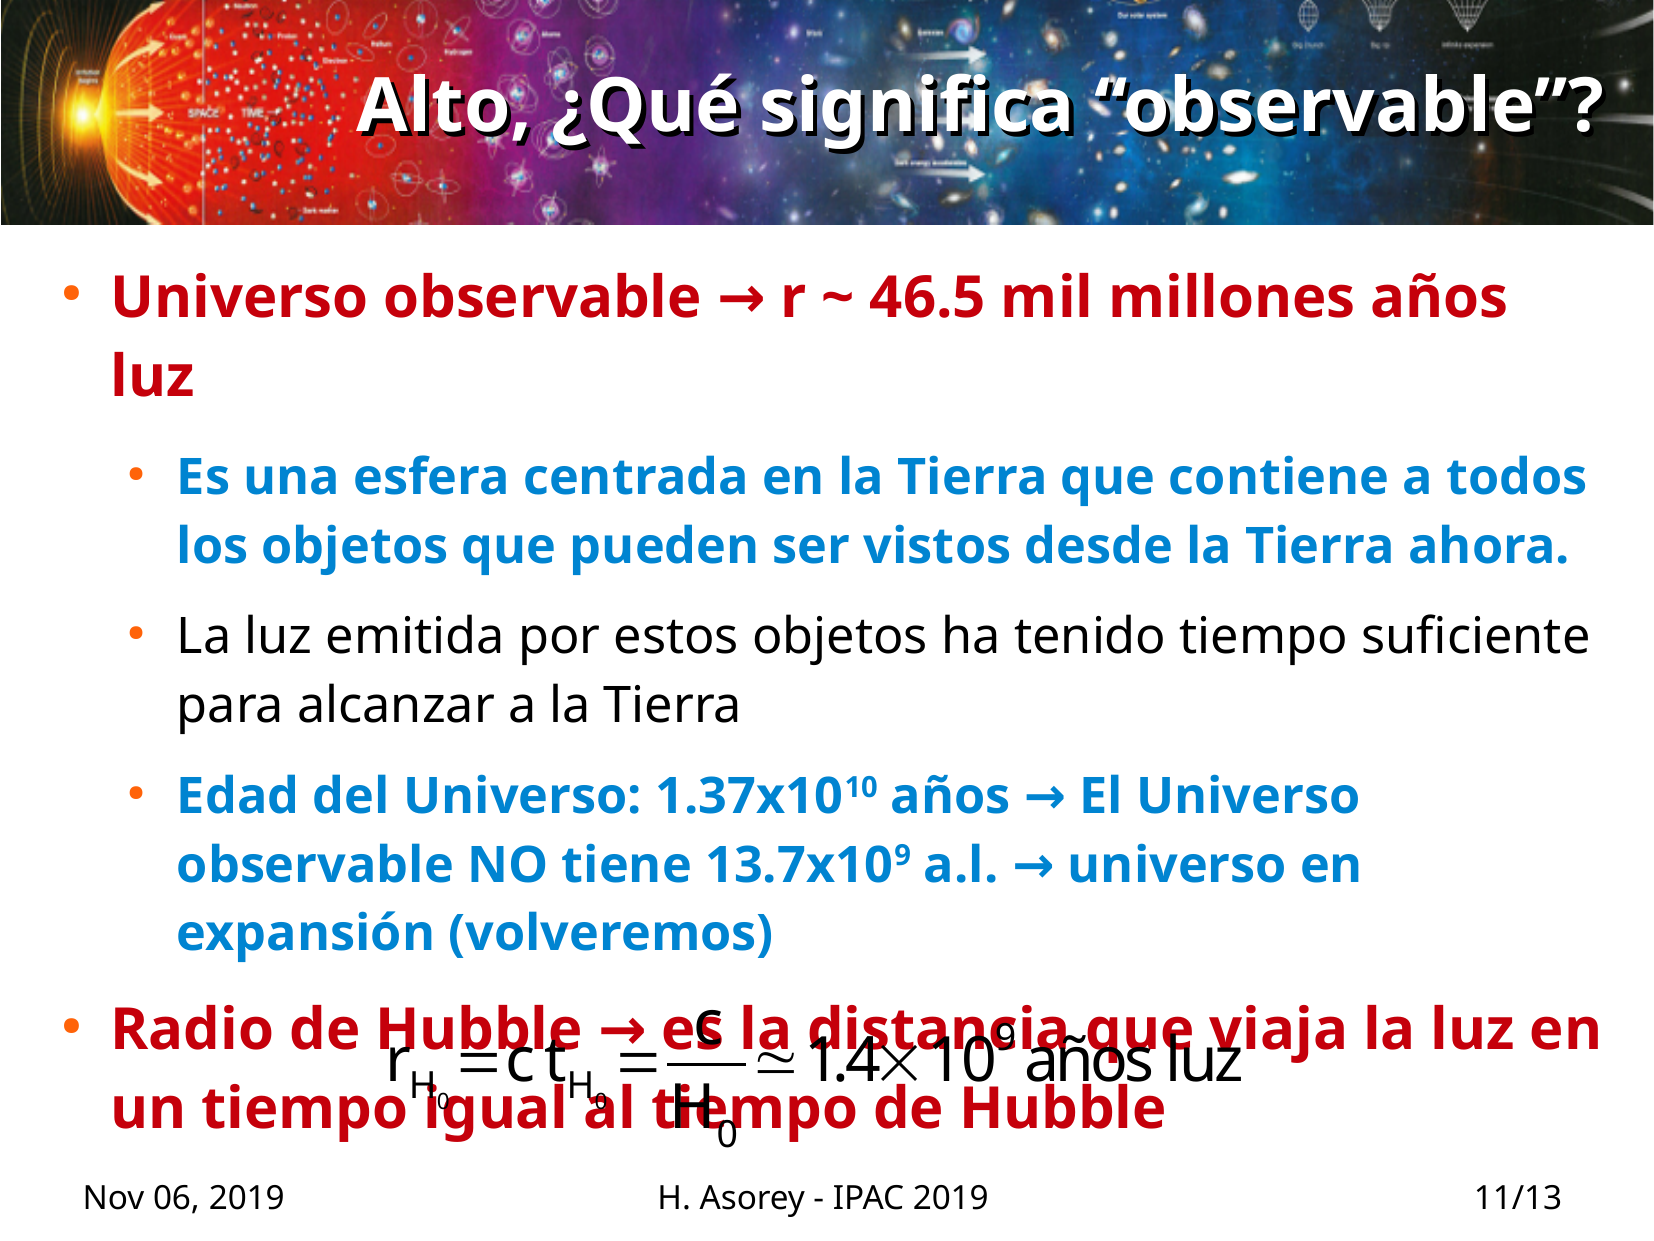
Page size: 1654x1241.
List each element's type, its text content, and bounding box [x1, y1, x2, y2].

list Universo observable → r ~ 46.5 mil millones años luz Es una esfera centrada en la Tierra que contiene a todos los objetos que pueden ser vistos desde la Tierra ahora. La luz emitida por estos objetos ha tenido tiempo suficiente para alcanzar a la Tierra Edad del Universo: 1.37x1010 años → El Universo observable NO tiene 13.7x109 a.l. → universo en expansión (volveremos) Radio de Hubble → es la distancia que viaja la luz en un tiempo igual al tiempo de Hubble [45, 255, 1606, 1156]
picture [1, 0, 1654, 225]
chart [379, 983, 1248, 1157]
title Alto, ¿Qué significa “observable”? [45, 15, 1606, 191]
